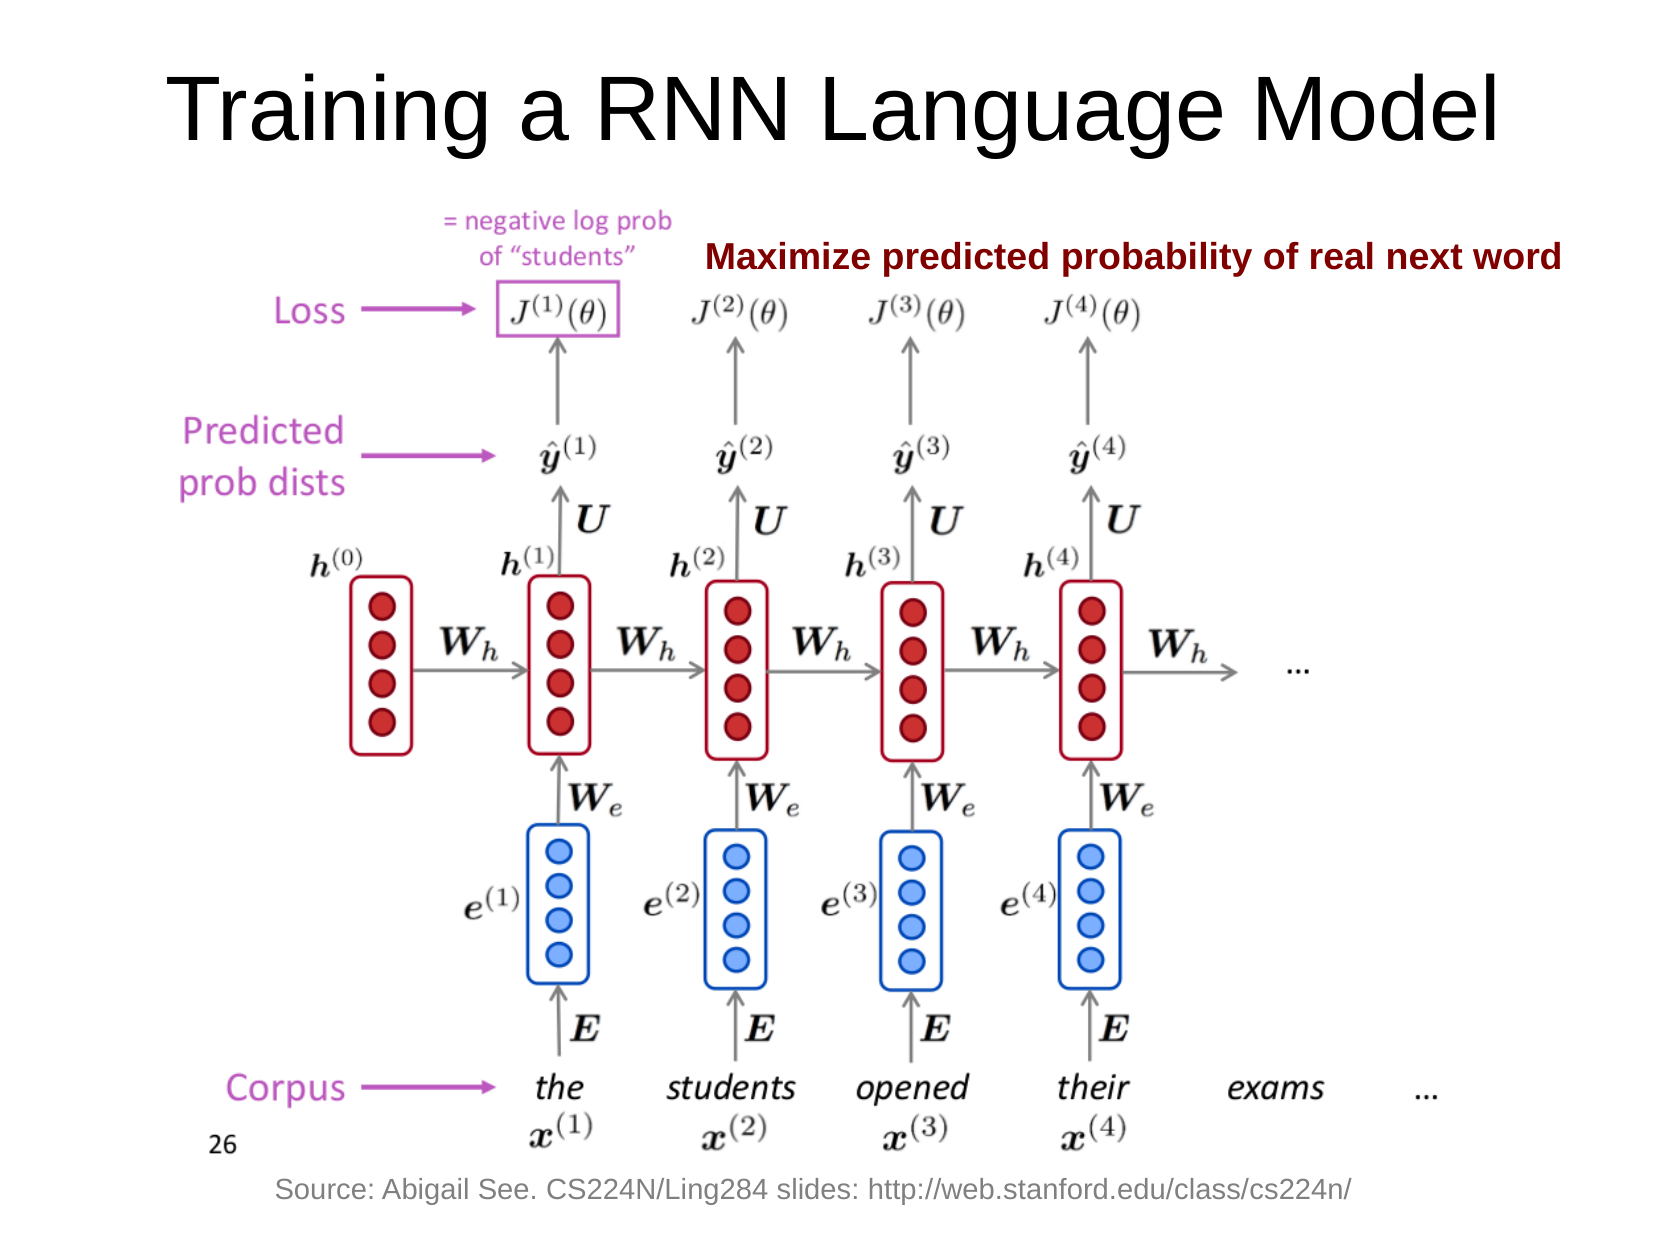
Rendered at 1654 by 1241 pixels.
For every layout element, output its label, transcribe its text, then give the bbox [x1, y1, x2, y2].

title Training a RNN Language Model [90, 5, 1579, 213]
text_box Source: Abigail See. CS224N/Ling284 slides: http://web.stanford.edu/class/cs224n/ [259, 1165, 1654, 1241]
text_box Maximize predicted probability of real next word [690, 228, 1606, 286]
picture [154, 75, 1638, 1168]
